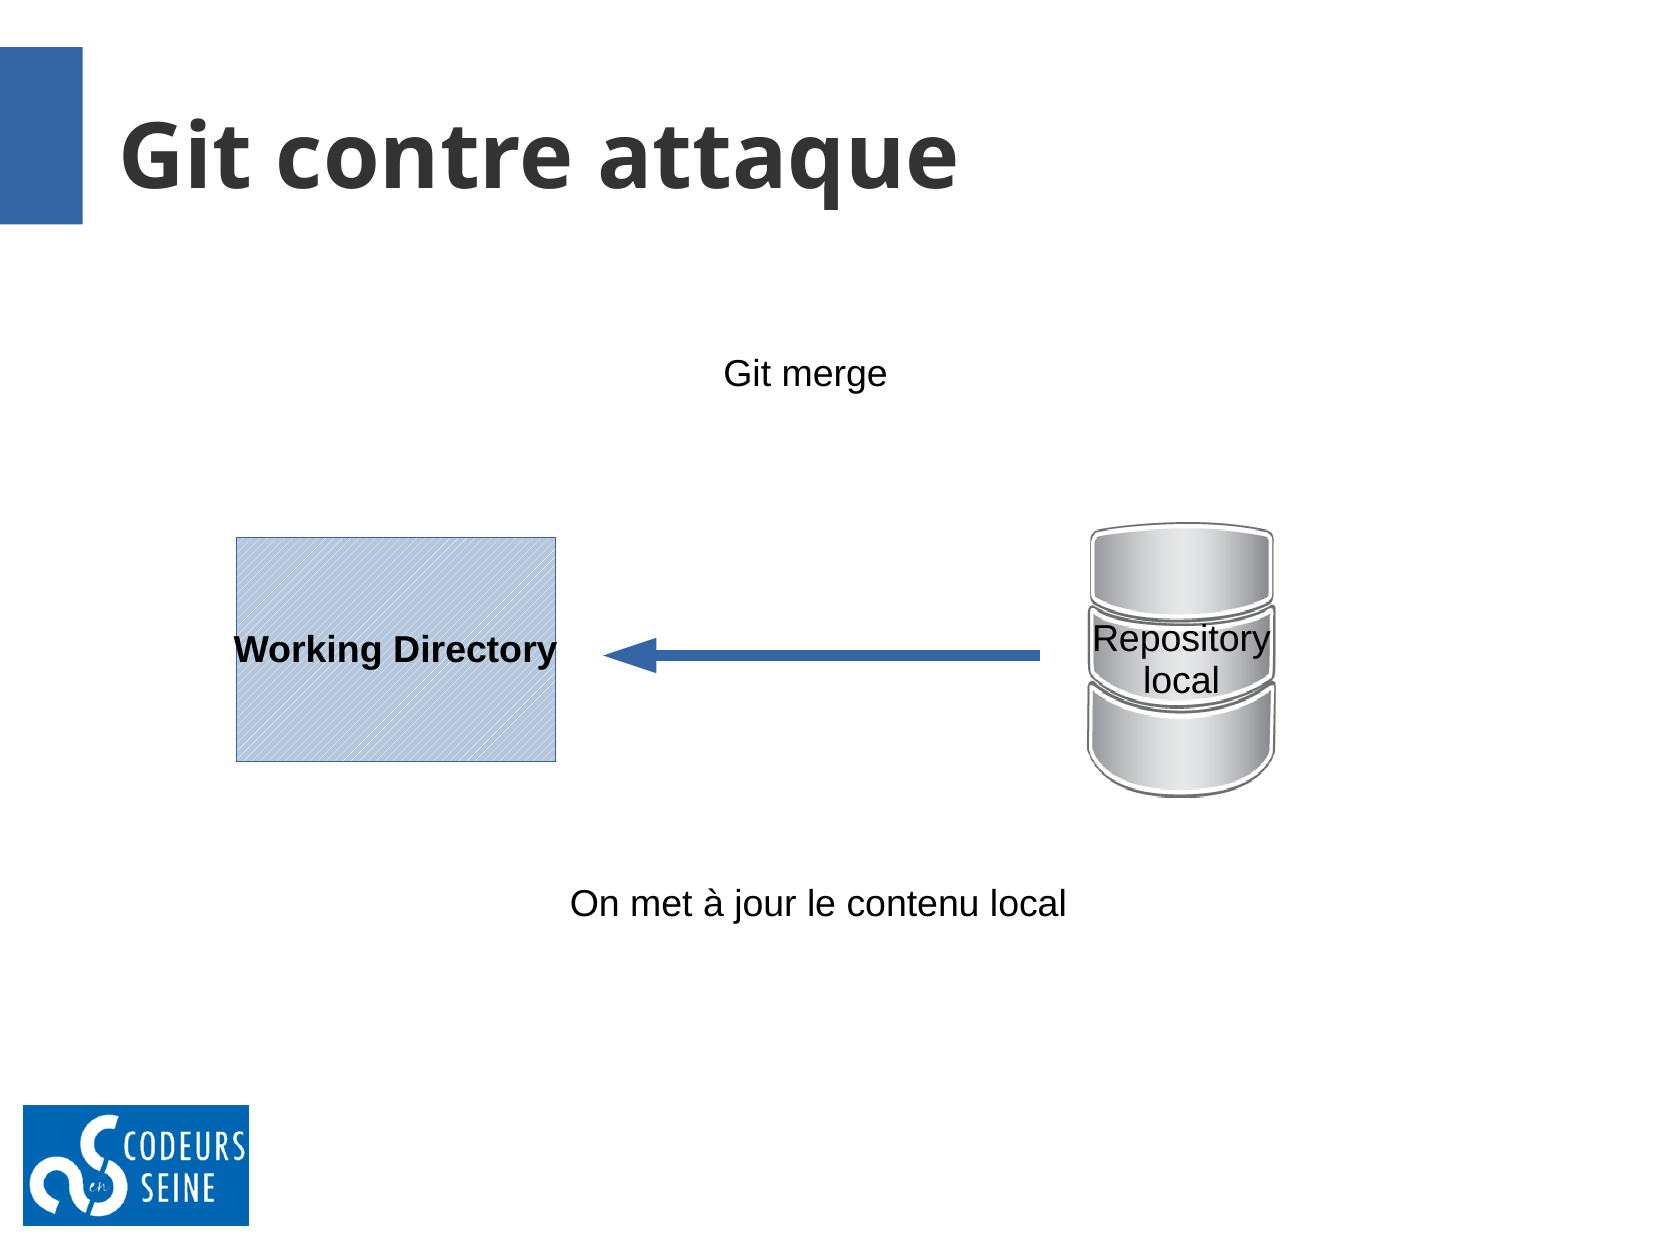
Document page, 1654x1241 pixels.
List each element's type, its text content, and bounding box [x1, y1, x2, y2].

picture [1087, 522, 1276, 798]
text_box On met à jour le contenu local [554, 874, 1082, 932]
text_box Git merge [708, 344, 903, 402]
picture [23, 1105, 249, 1226]
title Git contre attaque [118, 45, 1571, 260]
text_box Working Directory [236, 537, 556, 762]
